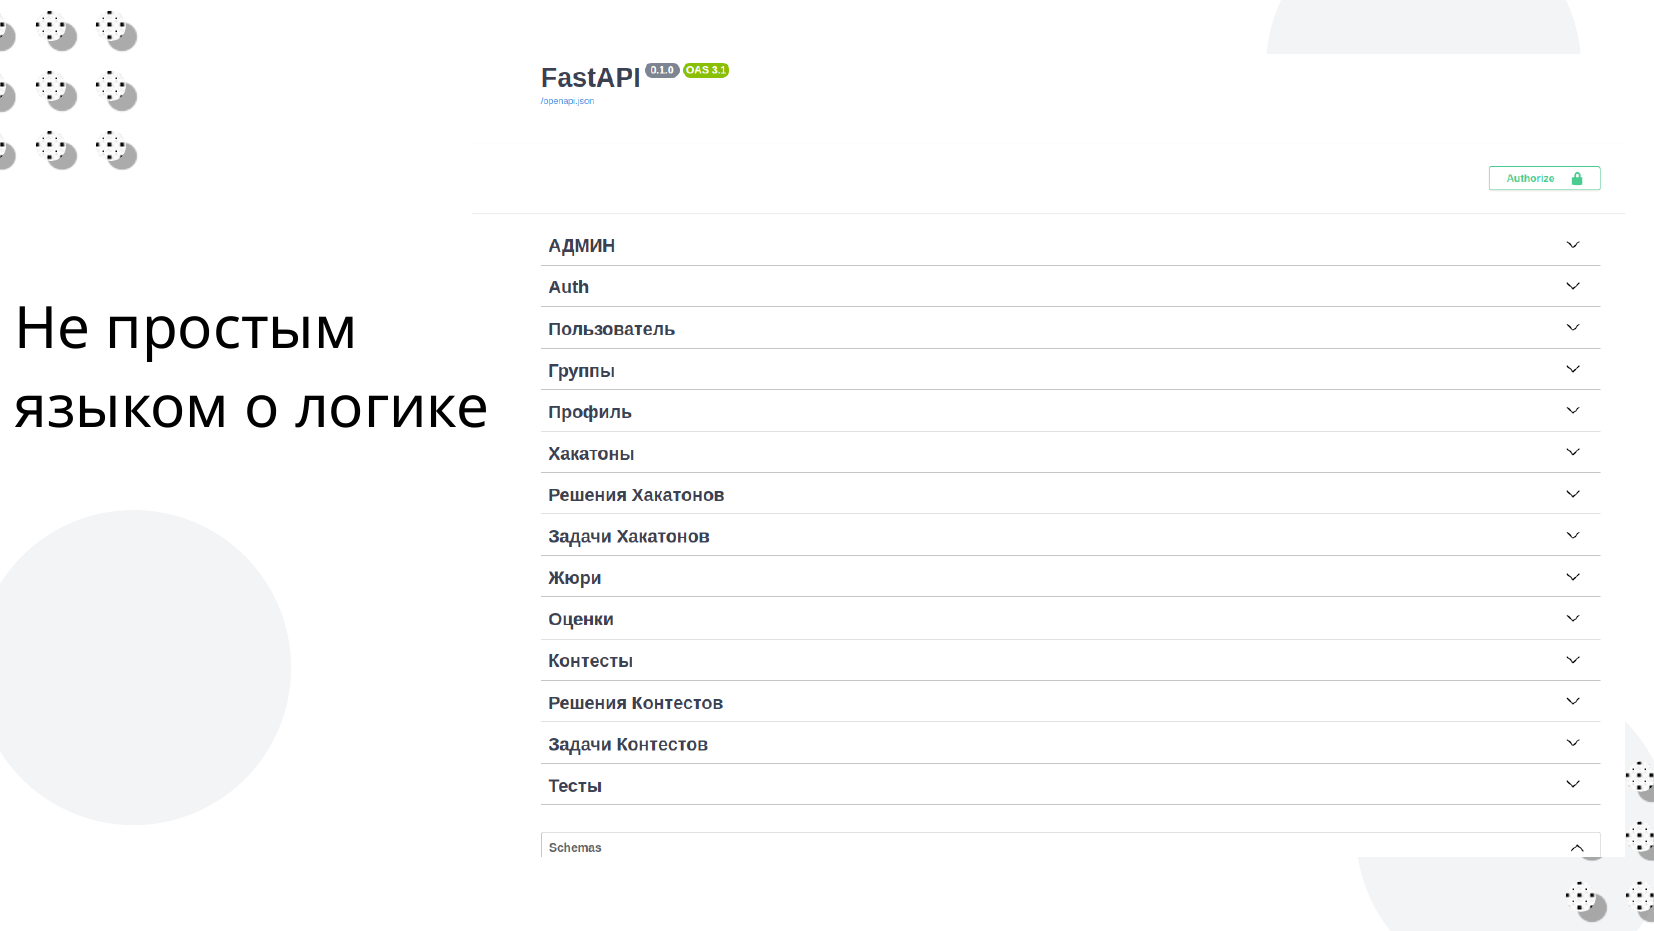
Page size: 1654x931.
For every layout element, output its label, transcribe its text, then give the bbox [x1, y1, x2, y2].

text_box Не простым языком о логике [0, 278, 532, 562]
picture [0, 133, 7, 159]
picture [0, 74, 6, 99]
picture [95, 70, 126, 101]
picture [35, 130, 67, 161]
picture [1625, 881, 1654, 912]
picture [472, 54, 1654, 857]
picture [0, 13, 6, 38]
picture [35, 70, 66, 101]
picture [95, 10, 126, 41]
picture [35, 10, 66, 41]
picture [1565, 881, 1596, 912]
picture [95, 130, 127, 161]
